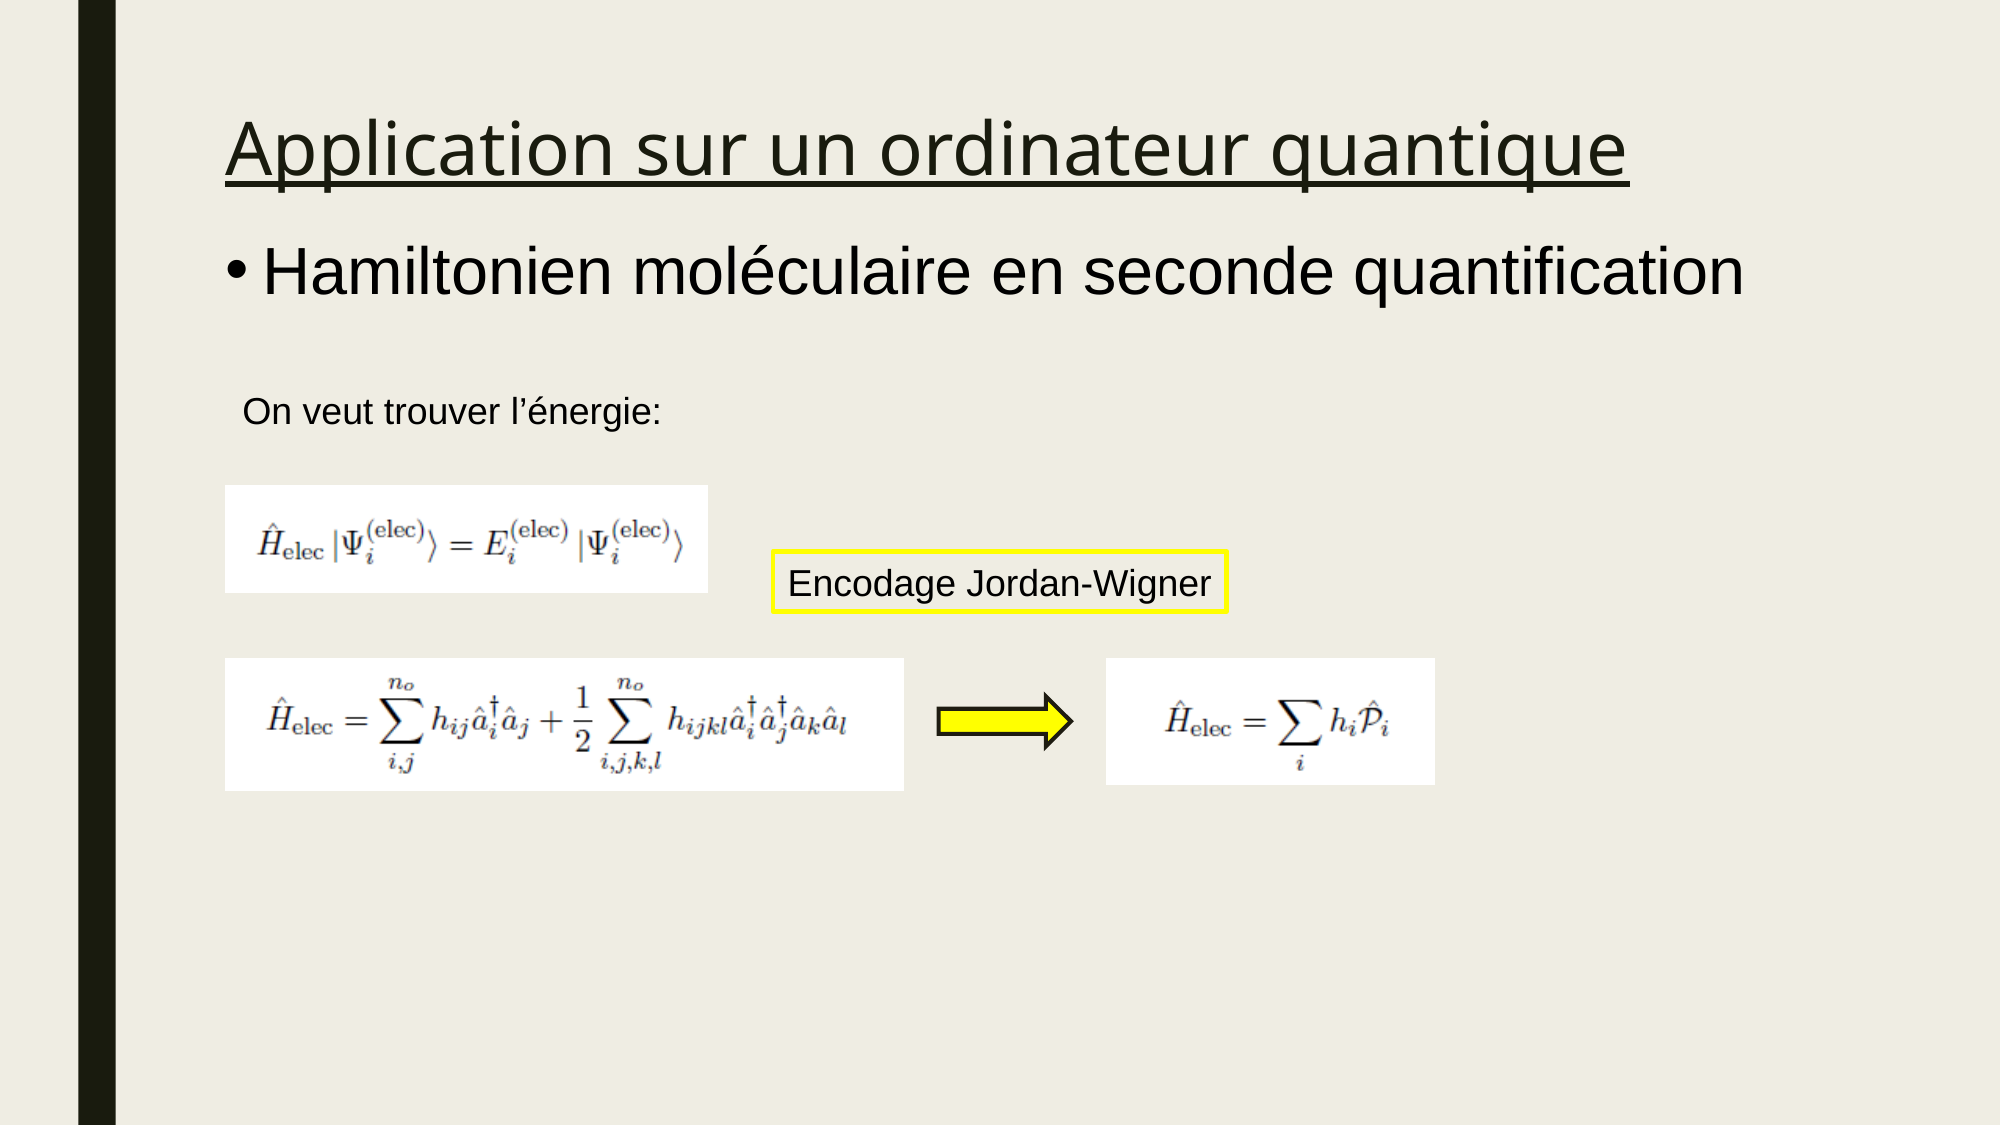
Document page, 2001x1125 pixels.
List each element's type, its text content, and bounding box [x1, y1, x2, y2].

picture [225, 658, 904, 791]
picture [225, 485, 708, 593]
text_box Encodage Jordan-Wigner [773, 551, 1227, 612]
text_box On veut trouver l’énergie: [227, 379, 678, 440]
text_box Application sur un ordinateur quantique [225, 112, 1800, 226]
text_box [938, 696, 1071, 747]
picture [1106, 658, 1435, 785]
subtitle Hamiltonien moléculaire en seconde quantification [225, 226, 1800, 319]
